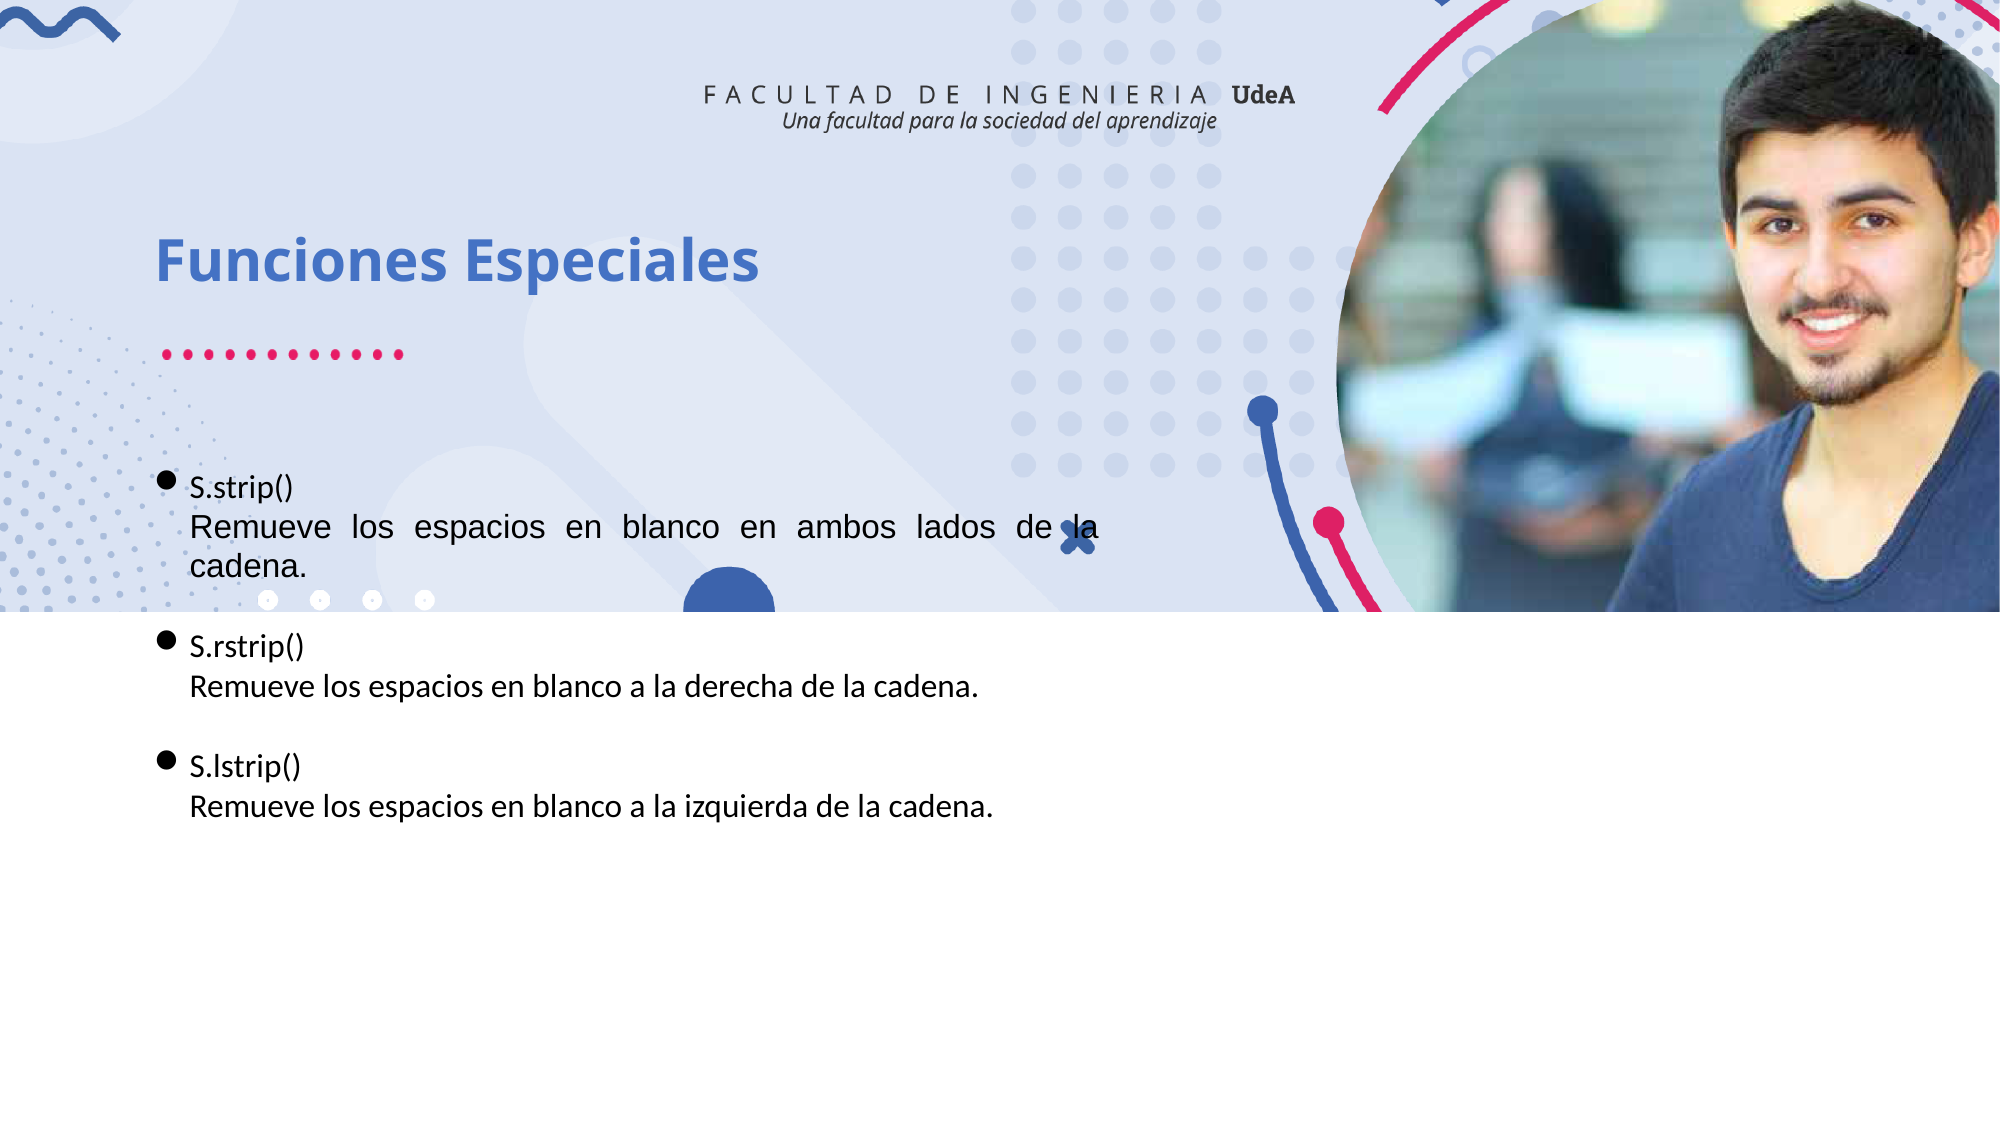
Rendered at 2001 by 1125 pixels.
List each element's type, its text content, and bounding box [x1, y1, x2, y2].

text_box Funciones Especiales [139, 206, 1036, 318]
picture [0, 0, 2000, 612]
text_box S.strip() Remueve los espacios en blanco en ambos lados de la cadena. S.rstrip() Remueve los espacios en blanco a la derecha de la cadena. S.lstrip() Remueve los espacios en blanco a la izquierda de la cadena. [139, 457, 1115, 832]
